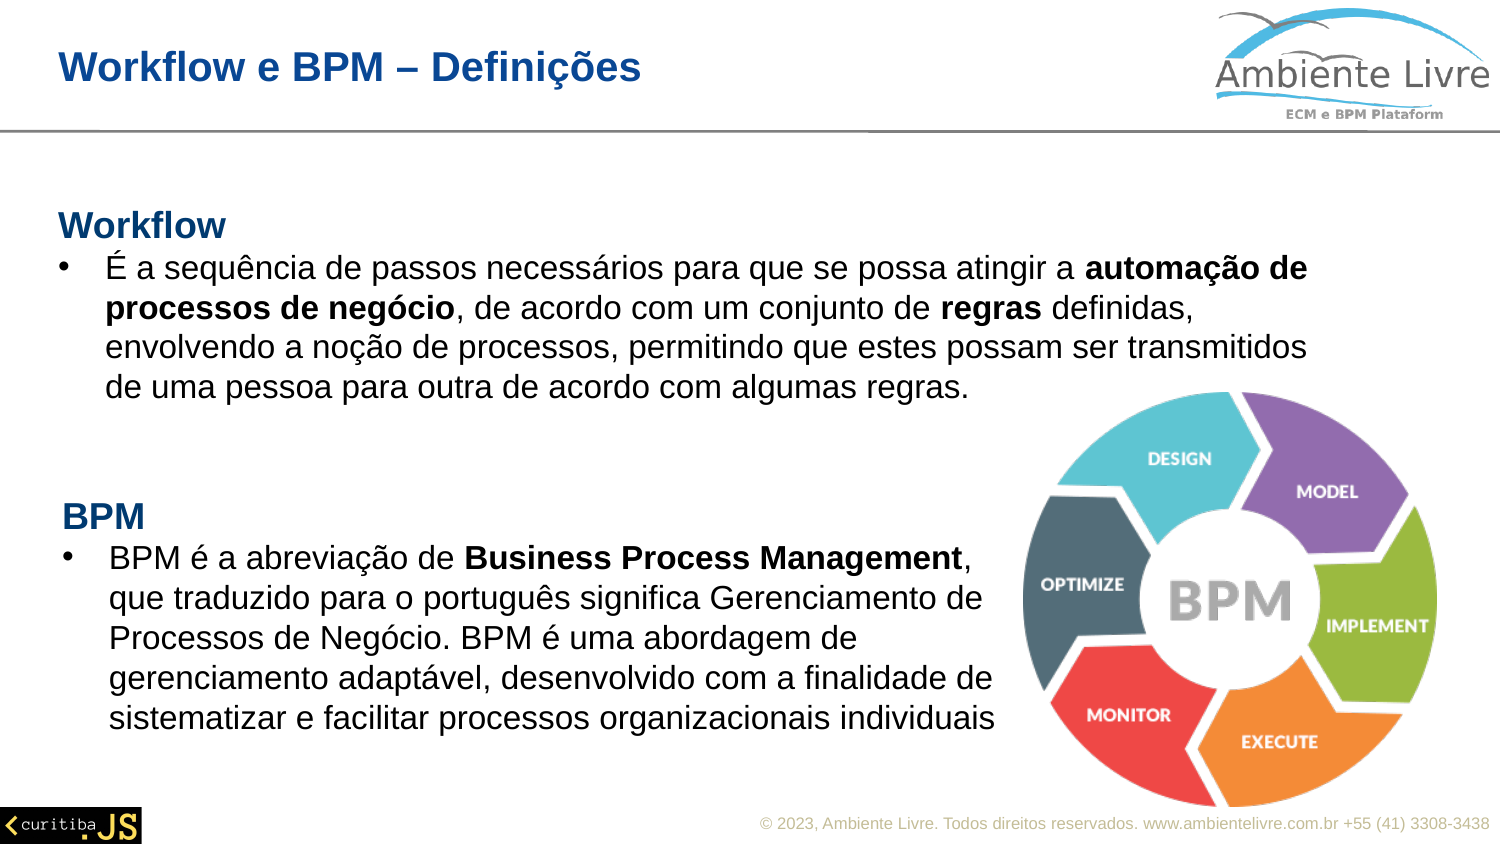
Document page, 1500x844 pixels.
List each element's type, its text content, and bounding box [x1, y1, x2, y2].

picture [1215, 8, 1489, 119]
text_box Workflow É a sequência de passos necessários para que se possa atingir a automação de processos de negócio, de acordo com um conjunto de regras definidas, envolvendo a noção de processos, permitindo que estes possam ser transmitidos de uma pessoa para outra de acordo com algumas regras. [43, 193, 1358, 414]
title Workflow e BPM – Definições [43, 8, 1127, 129]
picture [0, 807, 142, 844]
text_box BPM BPM é a abreviação de Business Process Management, que traduzido para o português significa Gerenciamento de Processos de Negócio. BPM é uma abordagem de gerenciamento adaptável, desenvolvido com a finalidade de sistematizar e facilitar processos organizacionais individuais [47, 484, 1016, 744]
picture [187, 392, 1437, 807]
